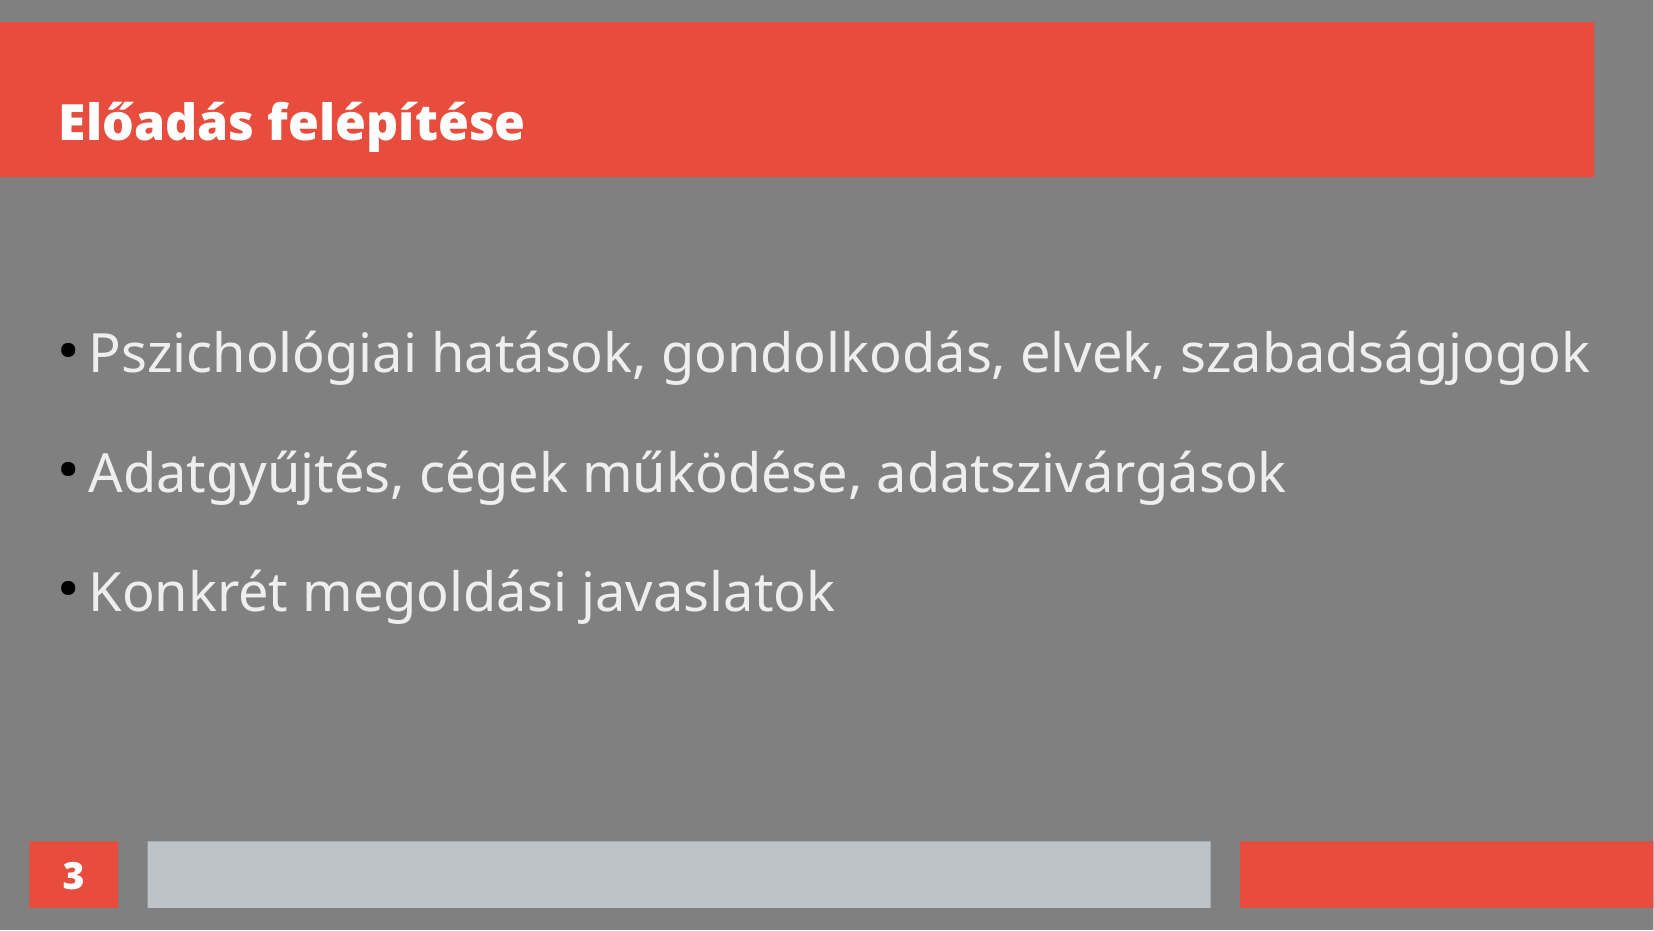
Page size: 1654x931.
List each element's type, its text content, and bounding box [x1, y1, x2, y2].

title Előadás felépítése [58, 44, 1595, 155]
list Pszichológiai hatások, gondolkodás, elvek, szabadságjogok Adatgyűjtés, cégek működése, adatszivárgások Konkrét megoldási javaslatok [58, 315, 1621, 796]
